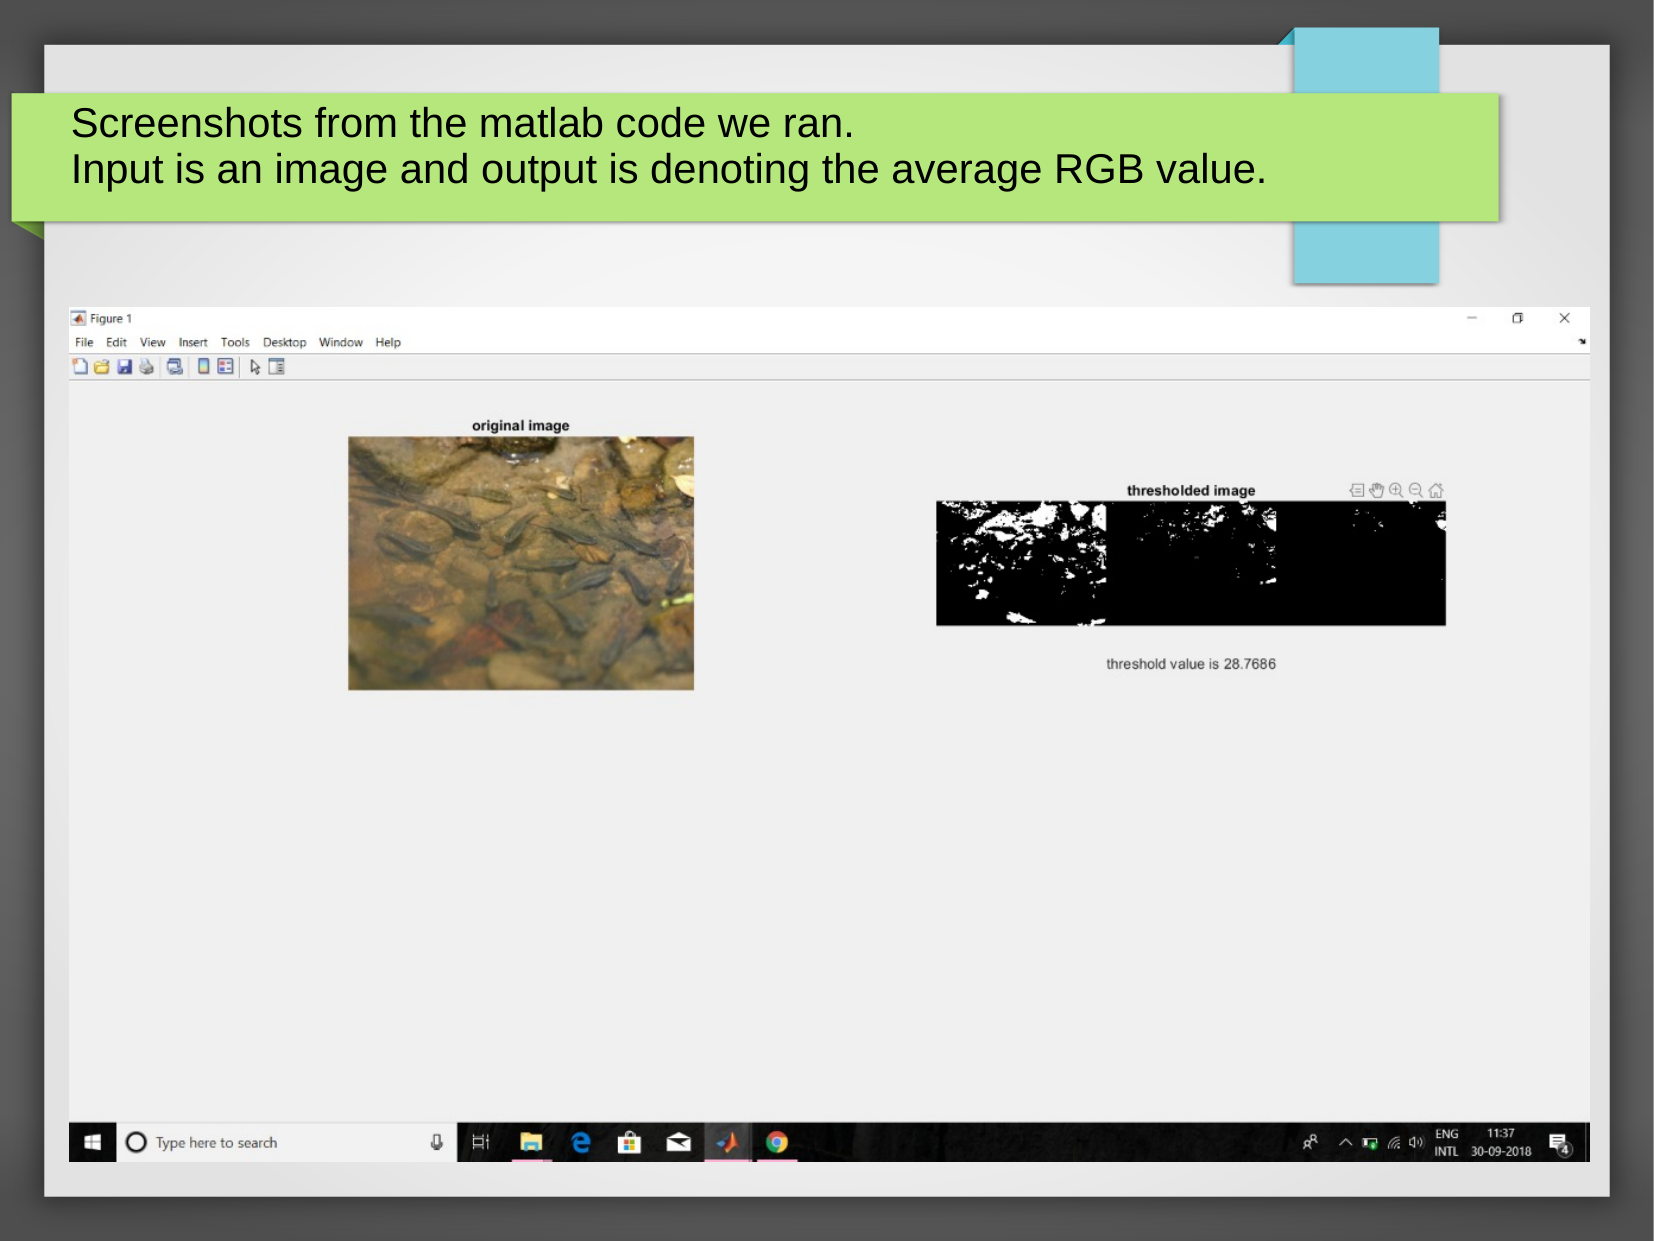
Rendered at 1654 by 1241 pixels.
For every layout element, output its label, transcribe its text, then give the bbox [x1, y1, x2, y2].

picture [0, 0, 1654, 1241]
title Screenshots from the matlab code we ran. Input is an image and output is denoting the average RGB value. [70, 94, 1548, 198]
